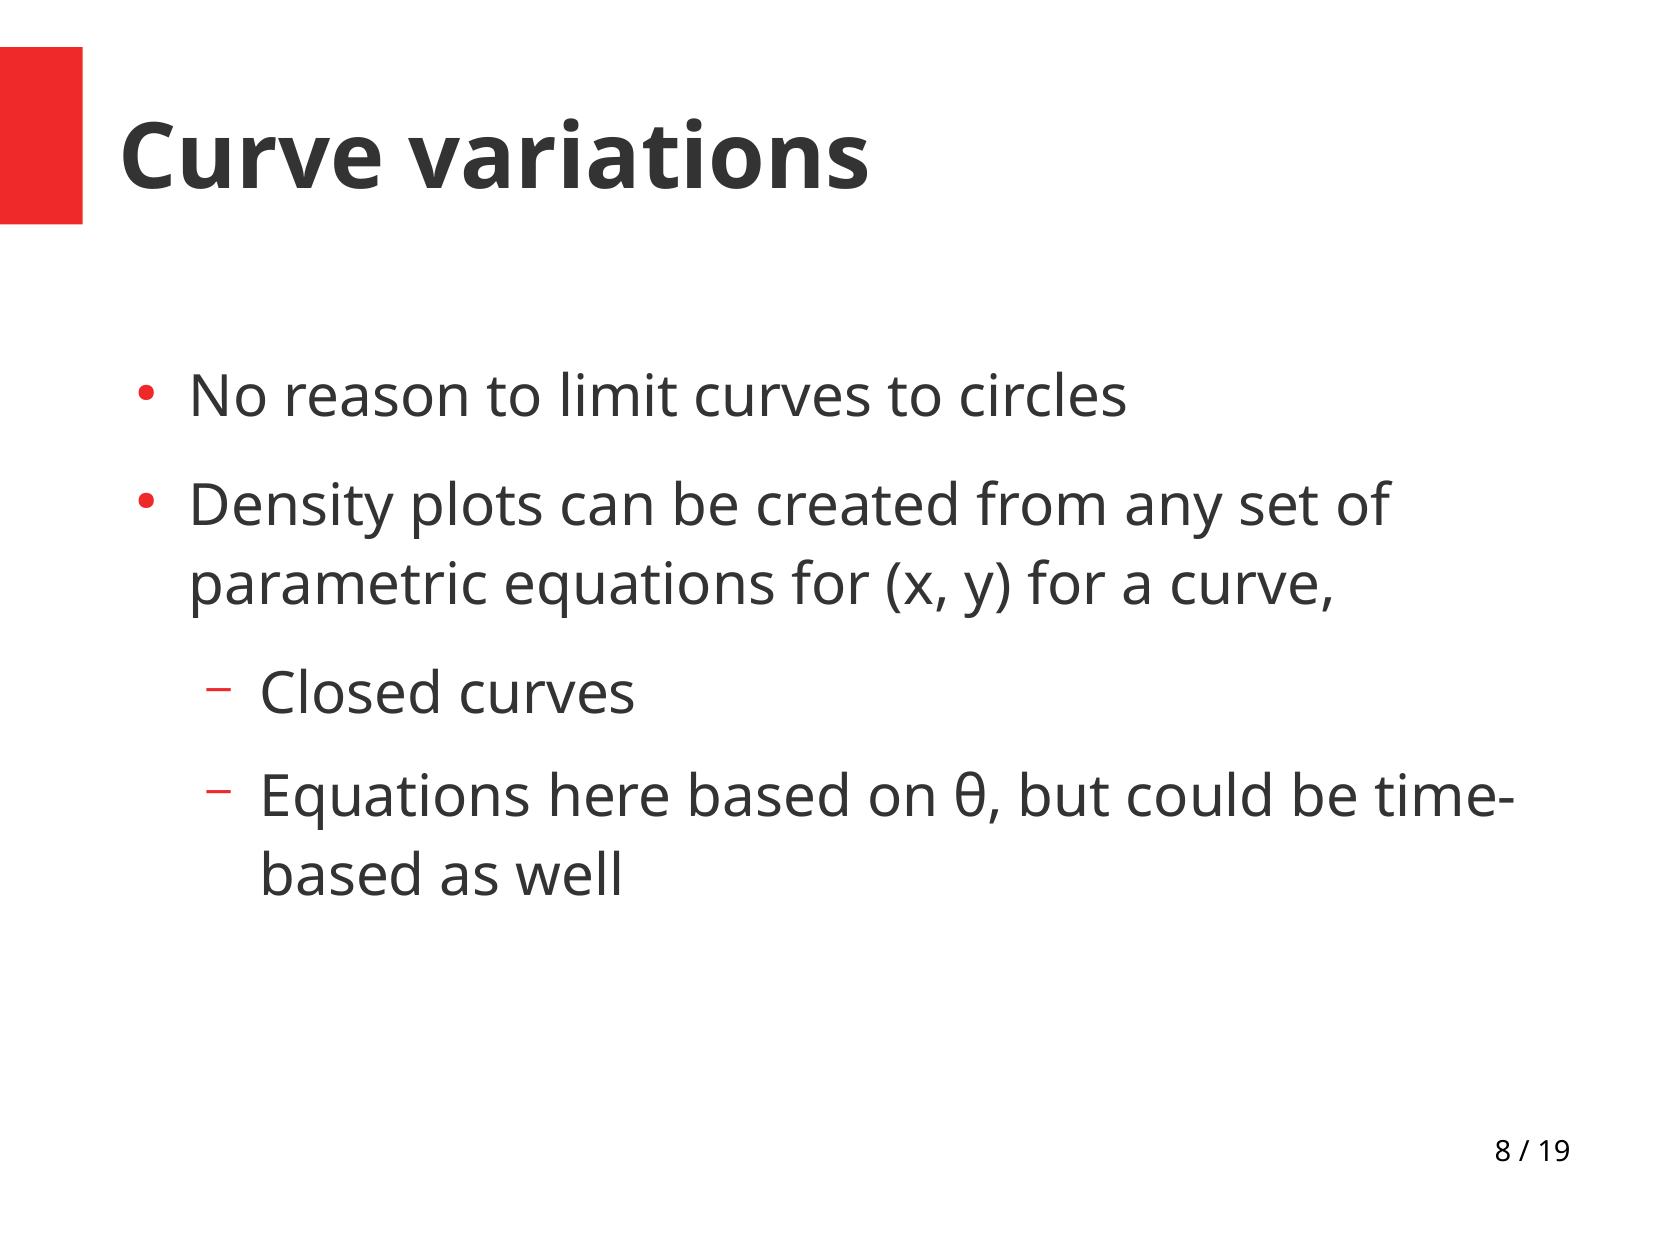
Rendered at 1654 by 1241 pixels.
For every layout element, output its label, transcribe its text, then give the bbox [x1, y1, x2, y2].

list No reason to limit curves to circles Density plots can be created from any set of parametric equations for (x, y) for a curve, Closed curves Equations here based on θ, but could be time-based as well [118, 354, 1536, 1074]
title Curve variations [118, 49, 1571, 257]
